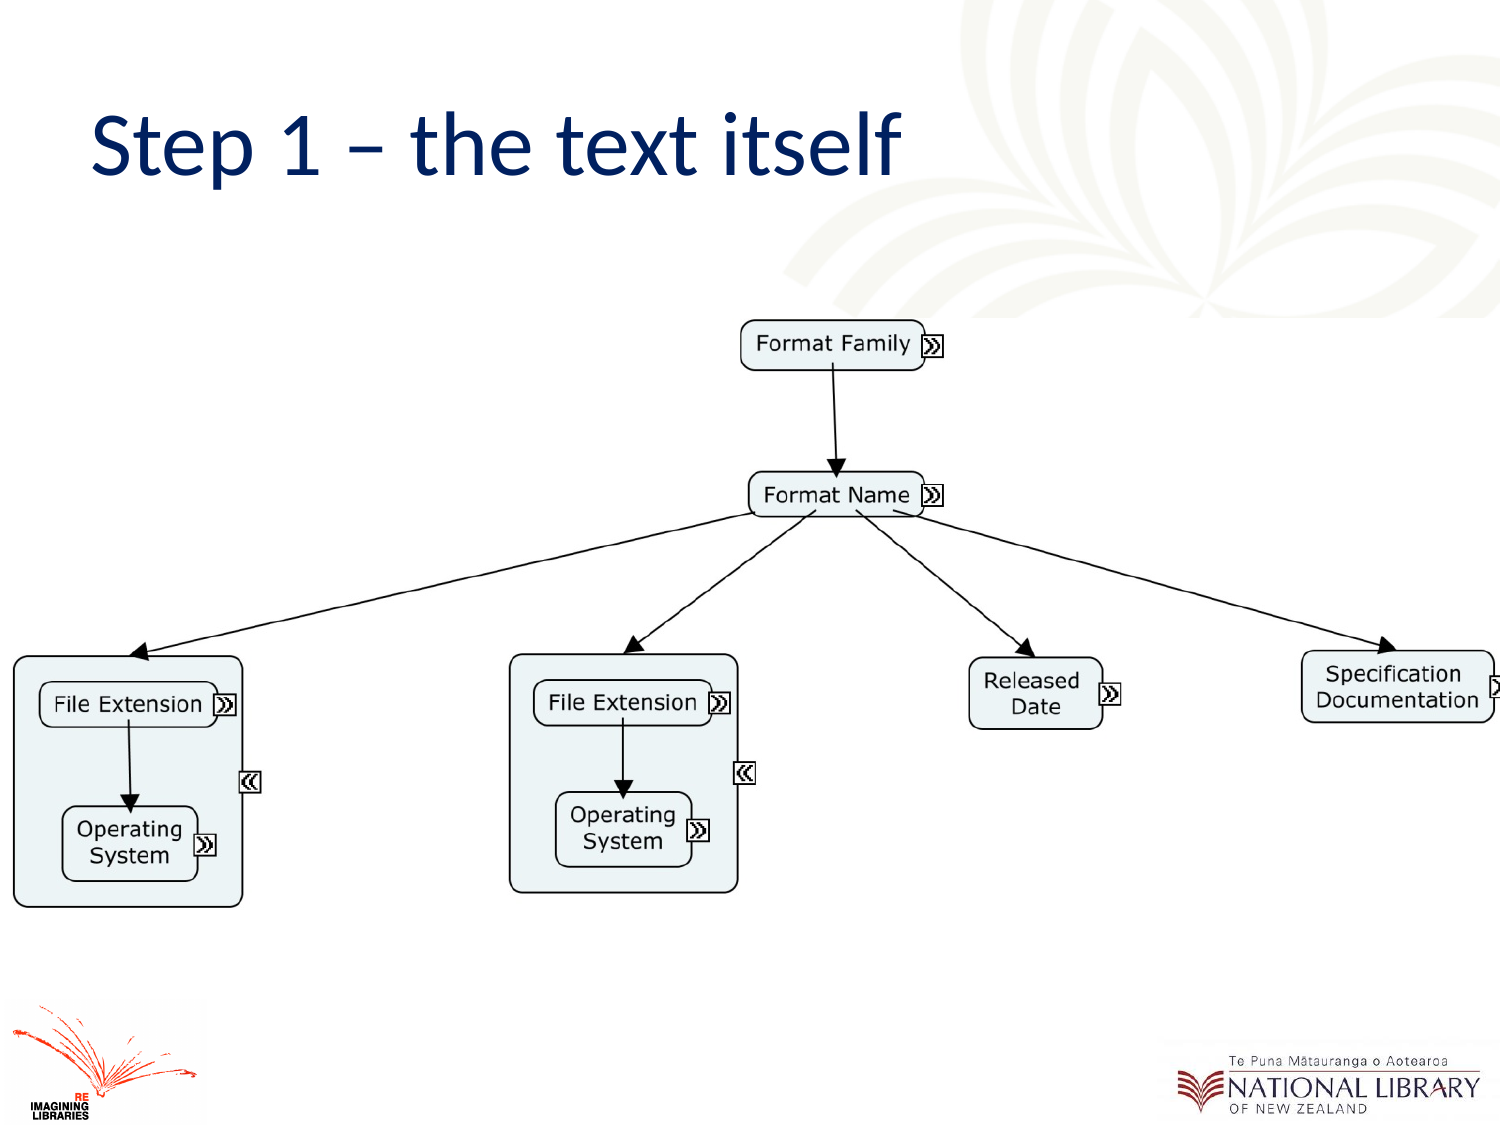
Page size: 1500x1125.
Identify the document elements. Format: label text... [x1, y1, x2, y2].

title Step 1 – the text itself [75, 45, 1425, 233]
picture [0, 0, 1500, 1125]
